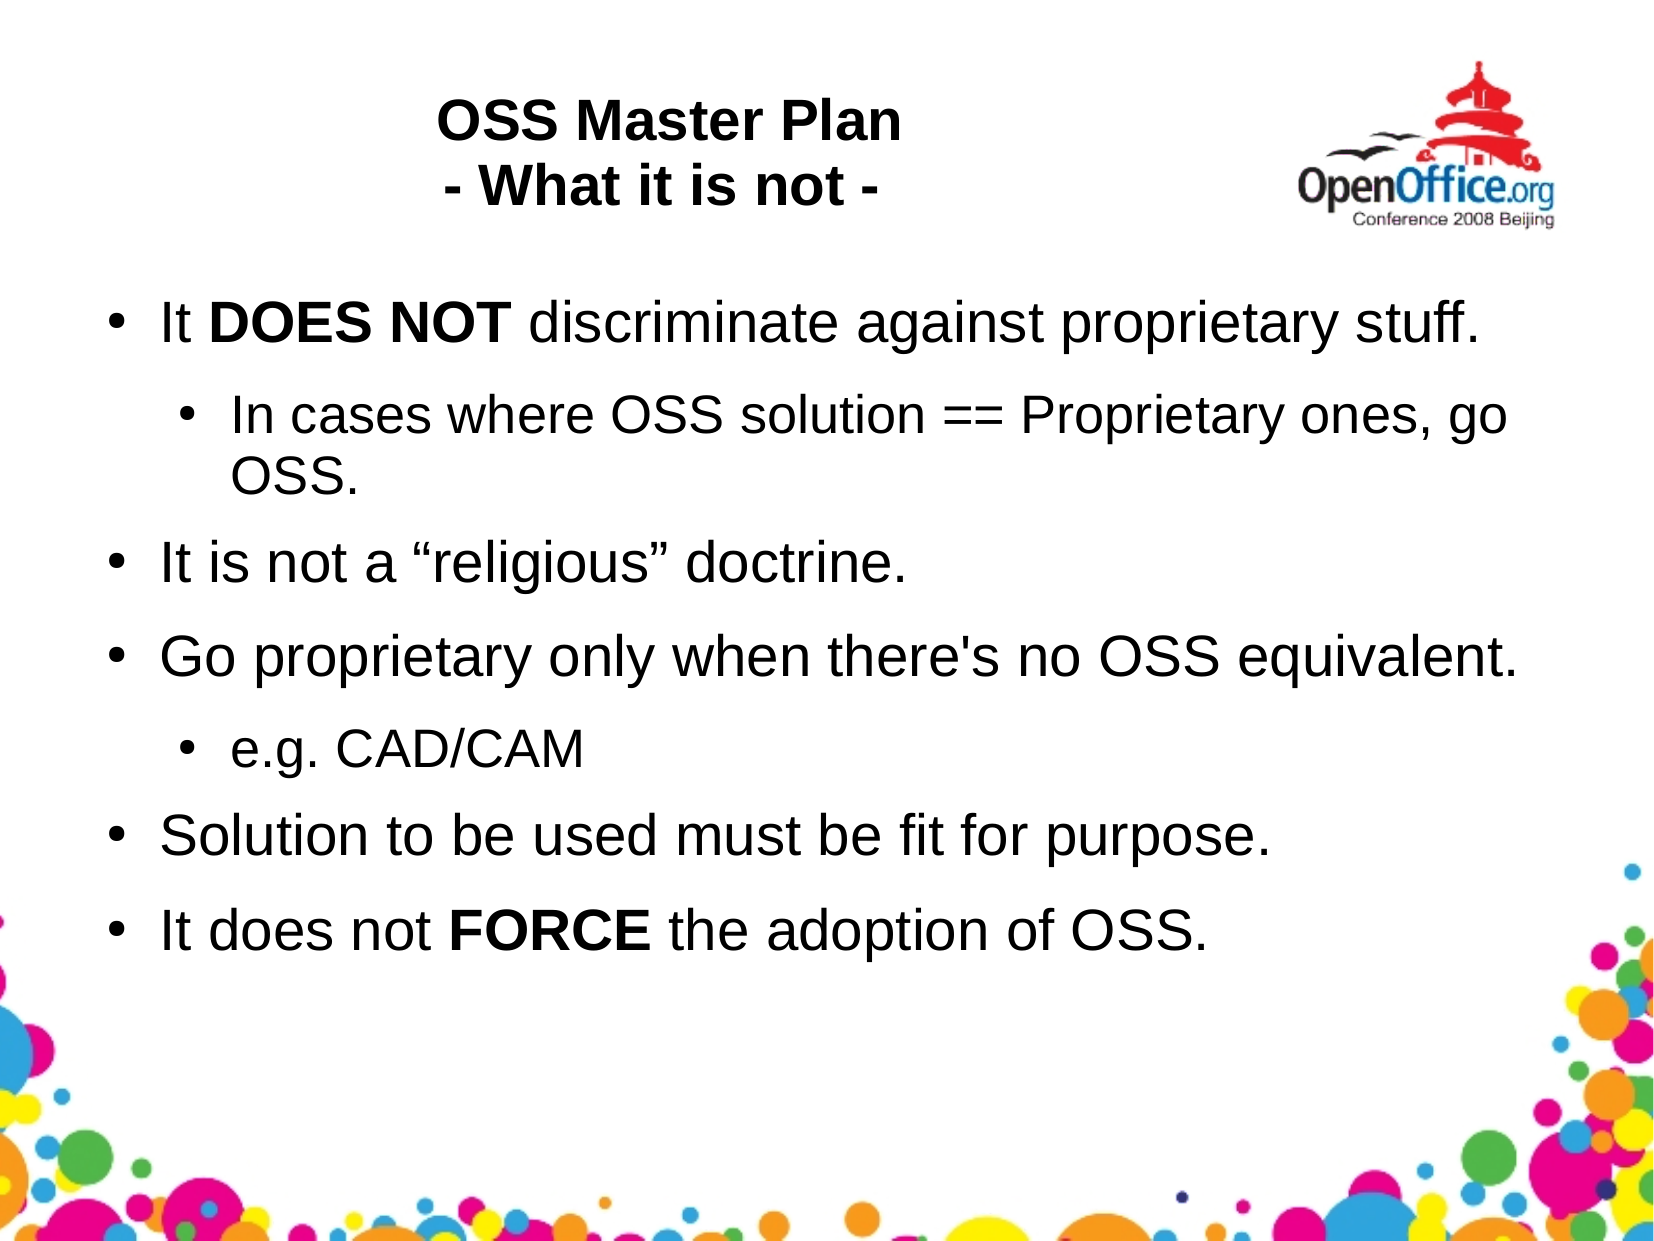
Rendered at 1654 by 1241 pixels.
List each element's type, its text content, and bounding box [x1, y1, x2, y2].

picture [1285, 51, 1569, 250]
list It DOES NOT discriminate against proprietary stuff. In cases where OSS solution == Proprietary ones, go OSS. It is not a “religious” doctrine. Go proprietary only when there's no OSS equivalent. e.g. CAD/CAM Solution to be used must be fit for purpose. It does not FORCE the adoption of OSS. [88, 290, 1577, 1094]
title OSS Master Plan - What it is not - [82, 56, 1258, 250]
picture [0, 810, 1654, 1241]
